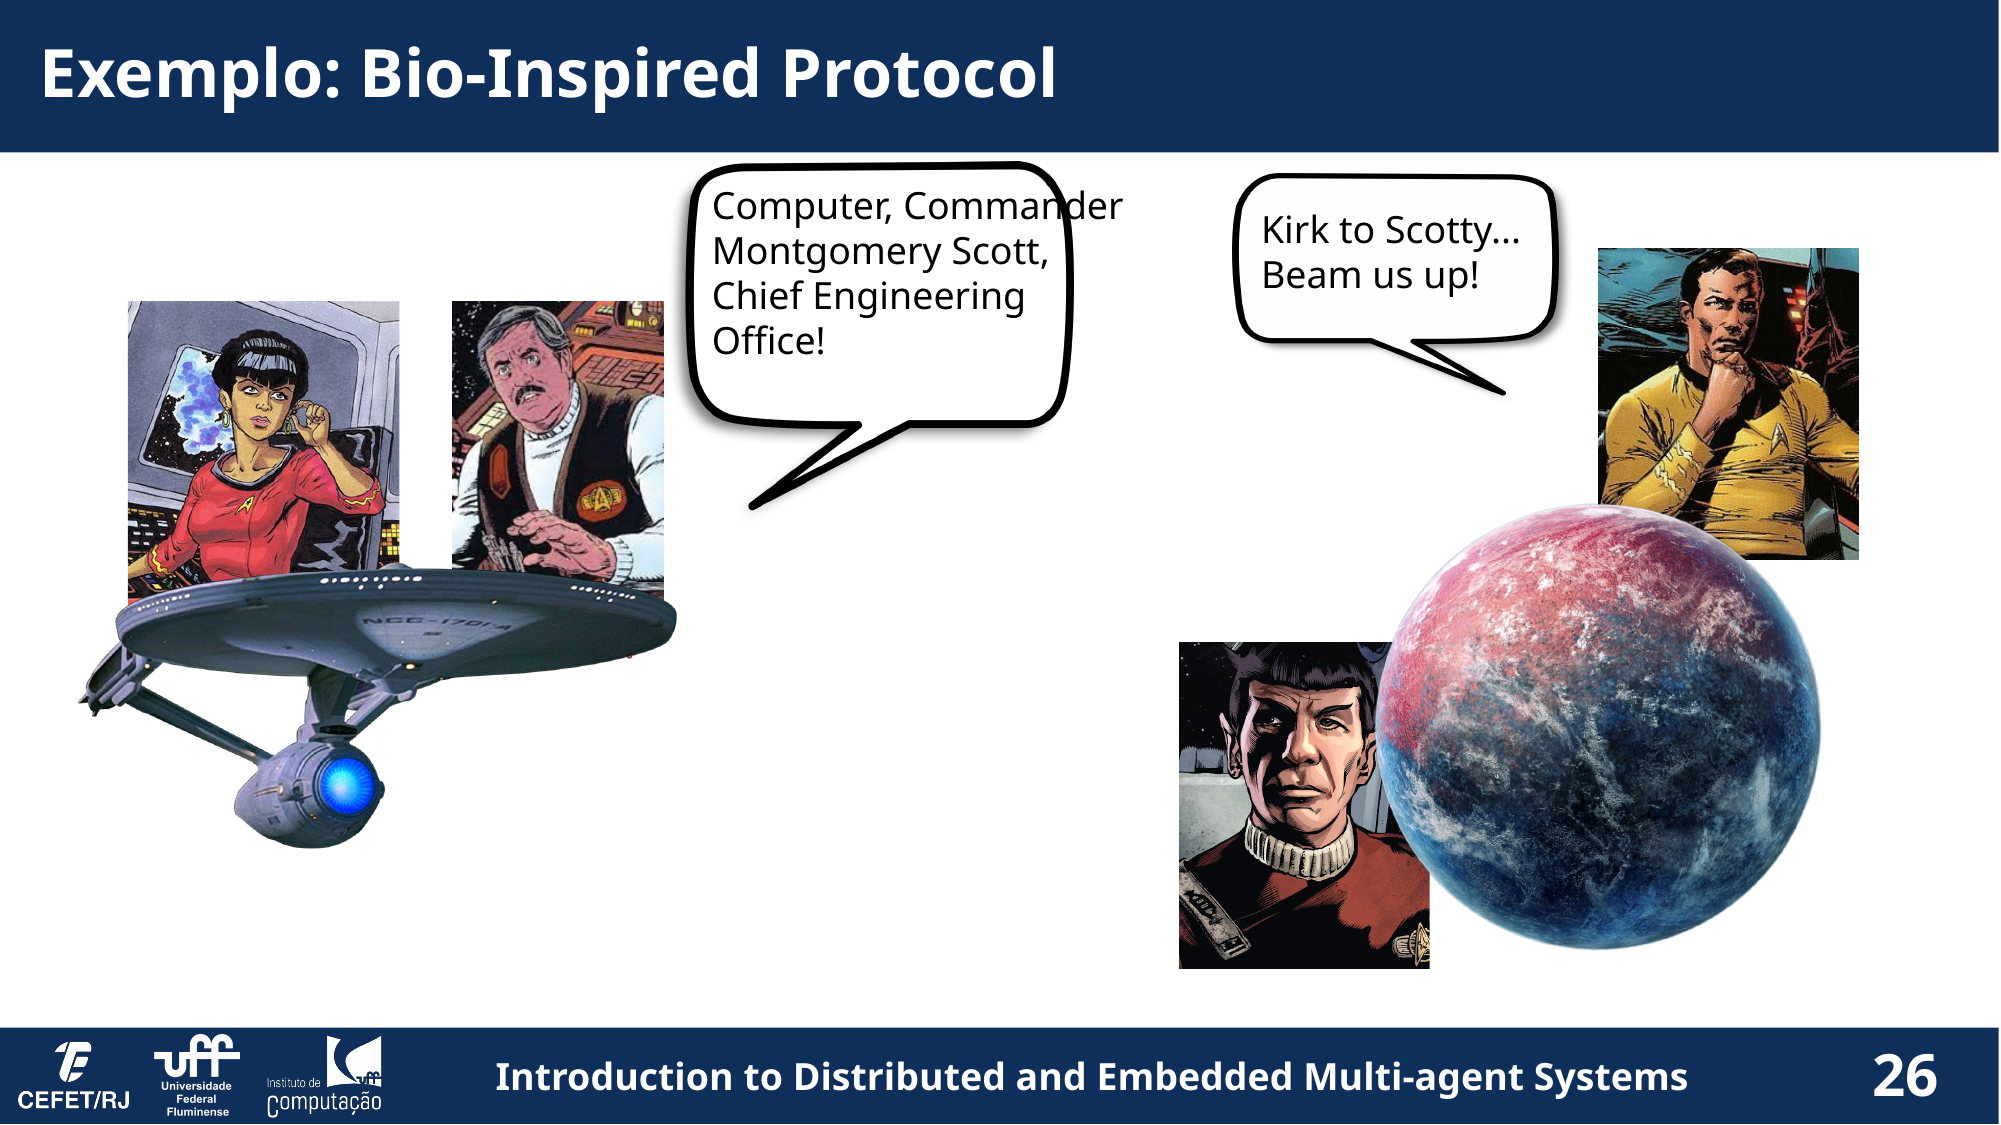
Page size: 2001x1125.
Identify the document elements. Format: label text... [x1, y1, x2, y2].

picture [265, 1033, 383, 1118]
picture [18, 1021, 129, 1125]
text_box Kirk to Scotty... Beam us up! [1246, 198, 1597, 304]
picture [1179, 248, 1859, 970]
text_box Exemplo: Bio-Inspired Protocol [25, 23, 1999, 119]
picture [666, 161, 1074, 528]
text_box Computer, Commander Montgomery Scott, Chief Engineering Office! [697, 174, 1146, 370]
picture [77, 301, 677, 849]
picture [1232, 173, 1575, 407]
picture [153, 1033, 241, 1121]
